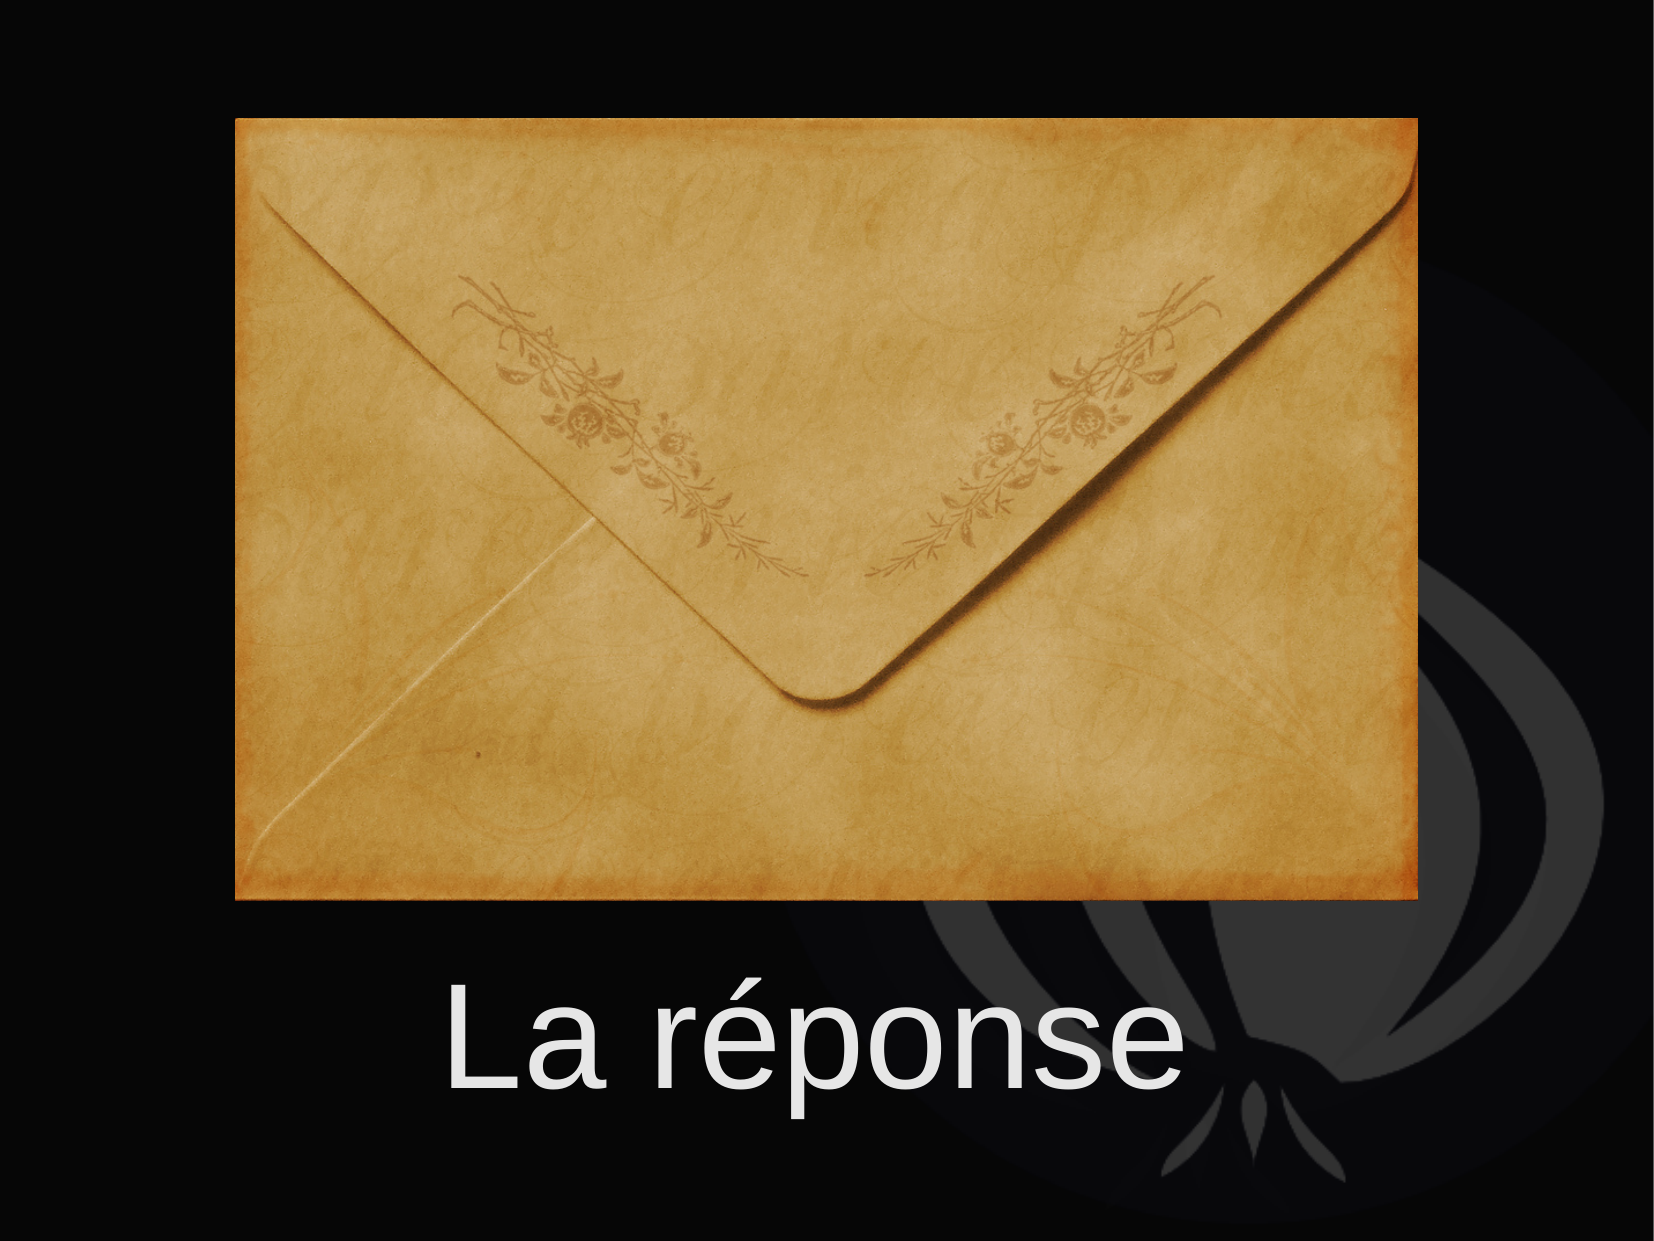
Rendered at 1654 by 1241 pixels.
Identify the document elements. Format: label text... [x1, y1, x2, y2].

picture [0, 0, 1654, 1241]
subtitle La réponse [82, 118, 1571, 1211]
